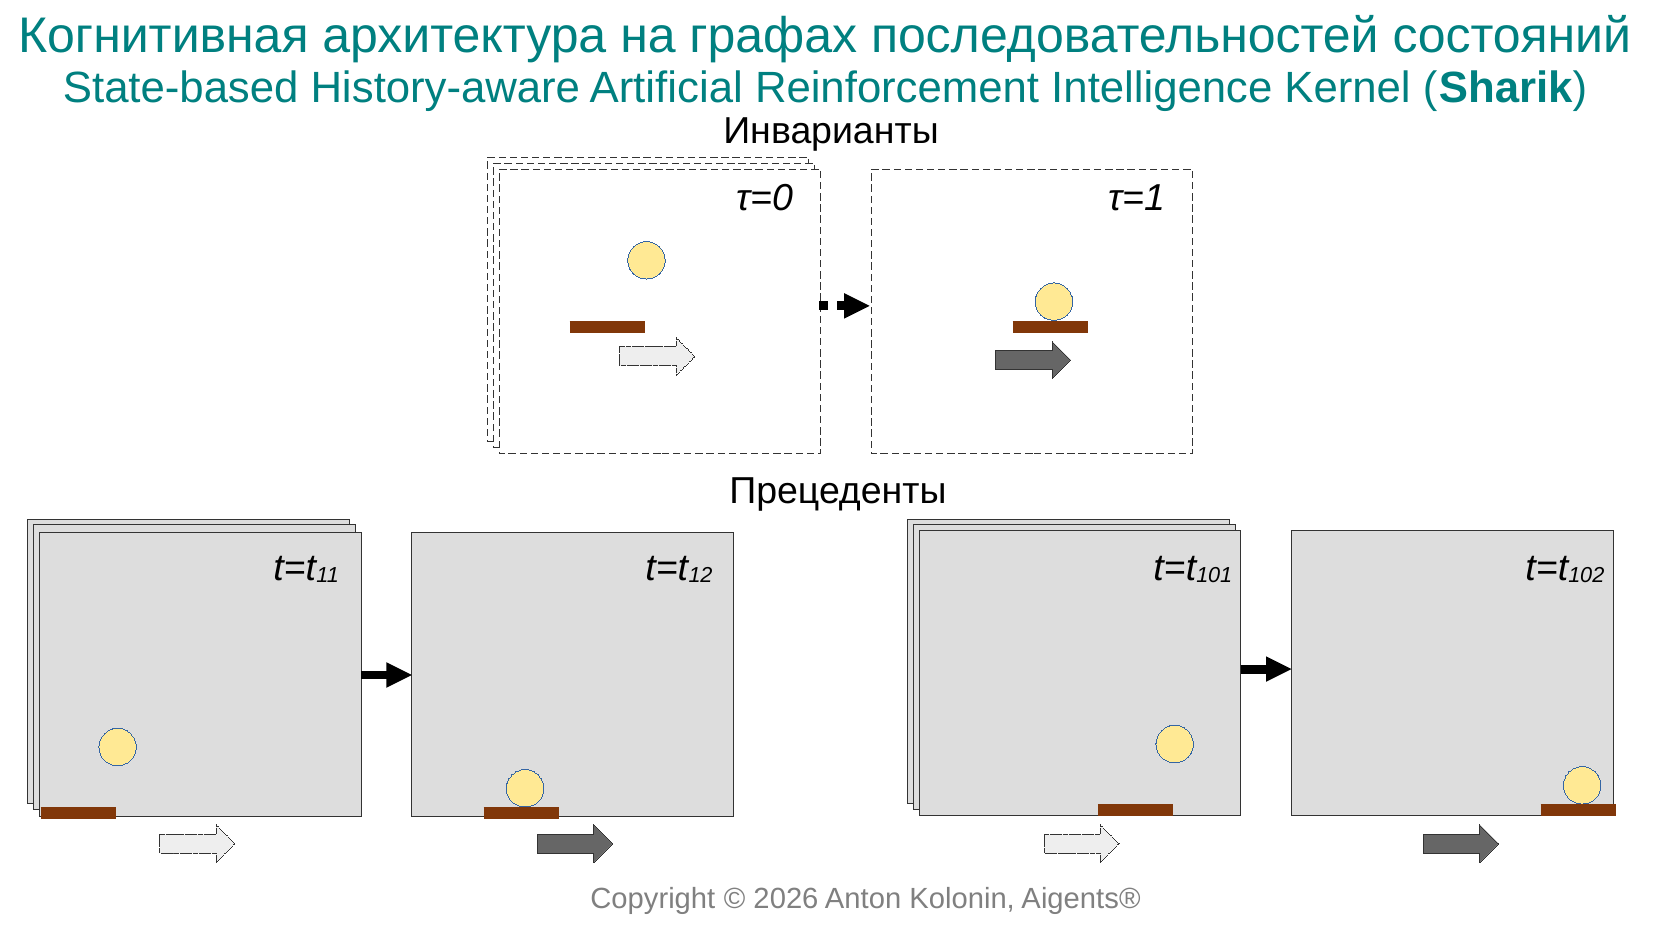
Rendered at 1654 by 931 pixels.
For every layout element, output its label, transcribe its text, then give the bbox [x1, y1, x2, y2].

text_box [411, 532, 734, 817]
text_box [27, 519, 362, 817]
text_box [1423, 824, 1499, 863]
text_box [907, 519, 1241, 816]
text_box [487, 157, 821, 454]
text_box Прецеденты [714, 461, 962, 519]
text_box Когнитивная архитектура на графах последовательностей состояний State-based History-aware Artificial Reinforcement Intelligence Kernel (Sharik) [0, 0, 1651, 120]
text_box τ=1 [1093, 169, 1180, 226]
text_box [995, 341, 1071, 379]
text_box t=t11 [258, 538, 354, 596]
text_box t=t101 [1138, 538, 1248, 596]
text_box t=t12 [630, 538, 728, 596]
text_box Инварианты [708, 101, 954, 159]
text_box t=t102 [1510, 538, 1620, 596]
text_box [1035, 282, 1073, 321]
text_box τ=0 [721, 169, 808, 226]
text_box [1044, 824, 1120, 863]
text_box [537, 824, 613, 863]
text_box [1291, 530, 1614, 816]
text_box [159, 824, 235, 863]
